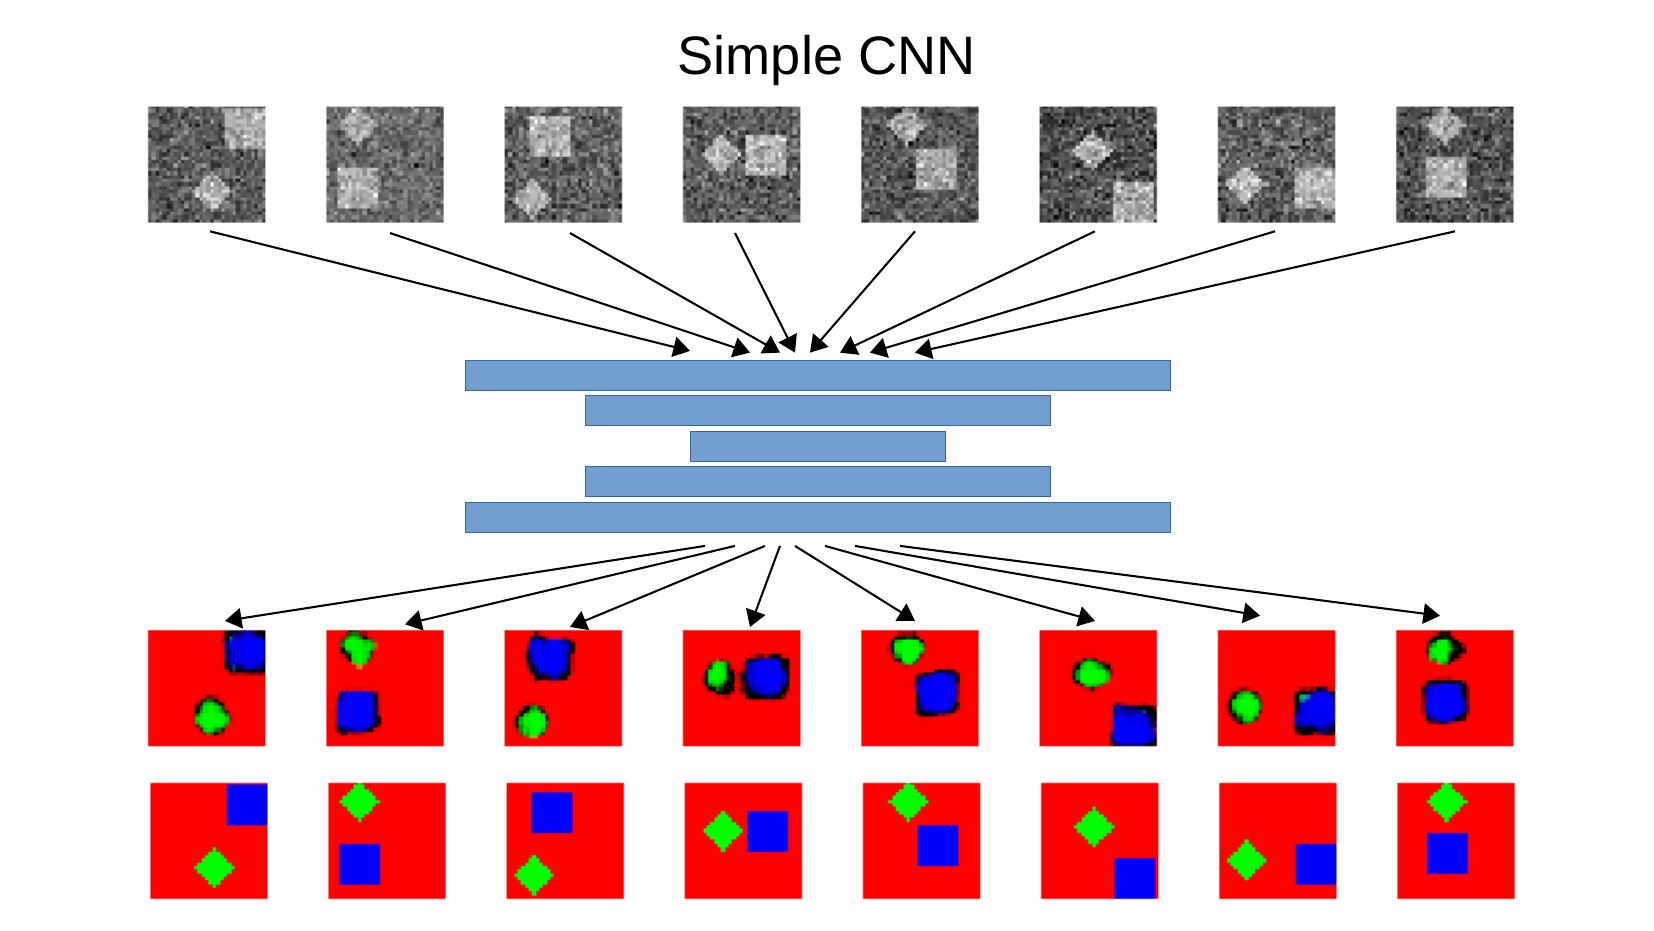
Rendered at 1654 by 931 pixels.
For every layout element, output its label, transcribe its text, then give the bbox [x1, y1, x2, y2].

text_box [585, 466, 1051, 497]
text_box [585, 395, 1051, 426]
picture [135, 771, 1529, 907]
text_box Simple CNN [0, 17, 1654, 94]
picture [421, 615, 435, 619]
picture [139, 96, 1531, 232]
text_box [465, 360, 1171, 391]
text_box [690, 431, 946, 462]
picture [139, 615, 1531, 759]
text_box [465, 502, 1171, 533]
